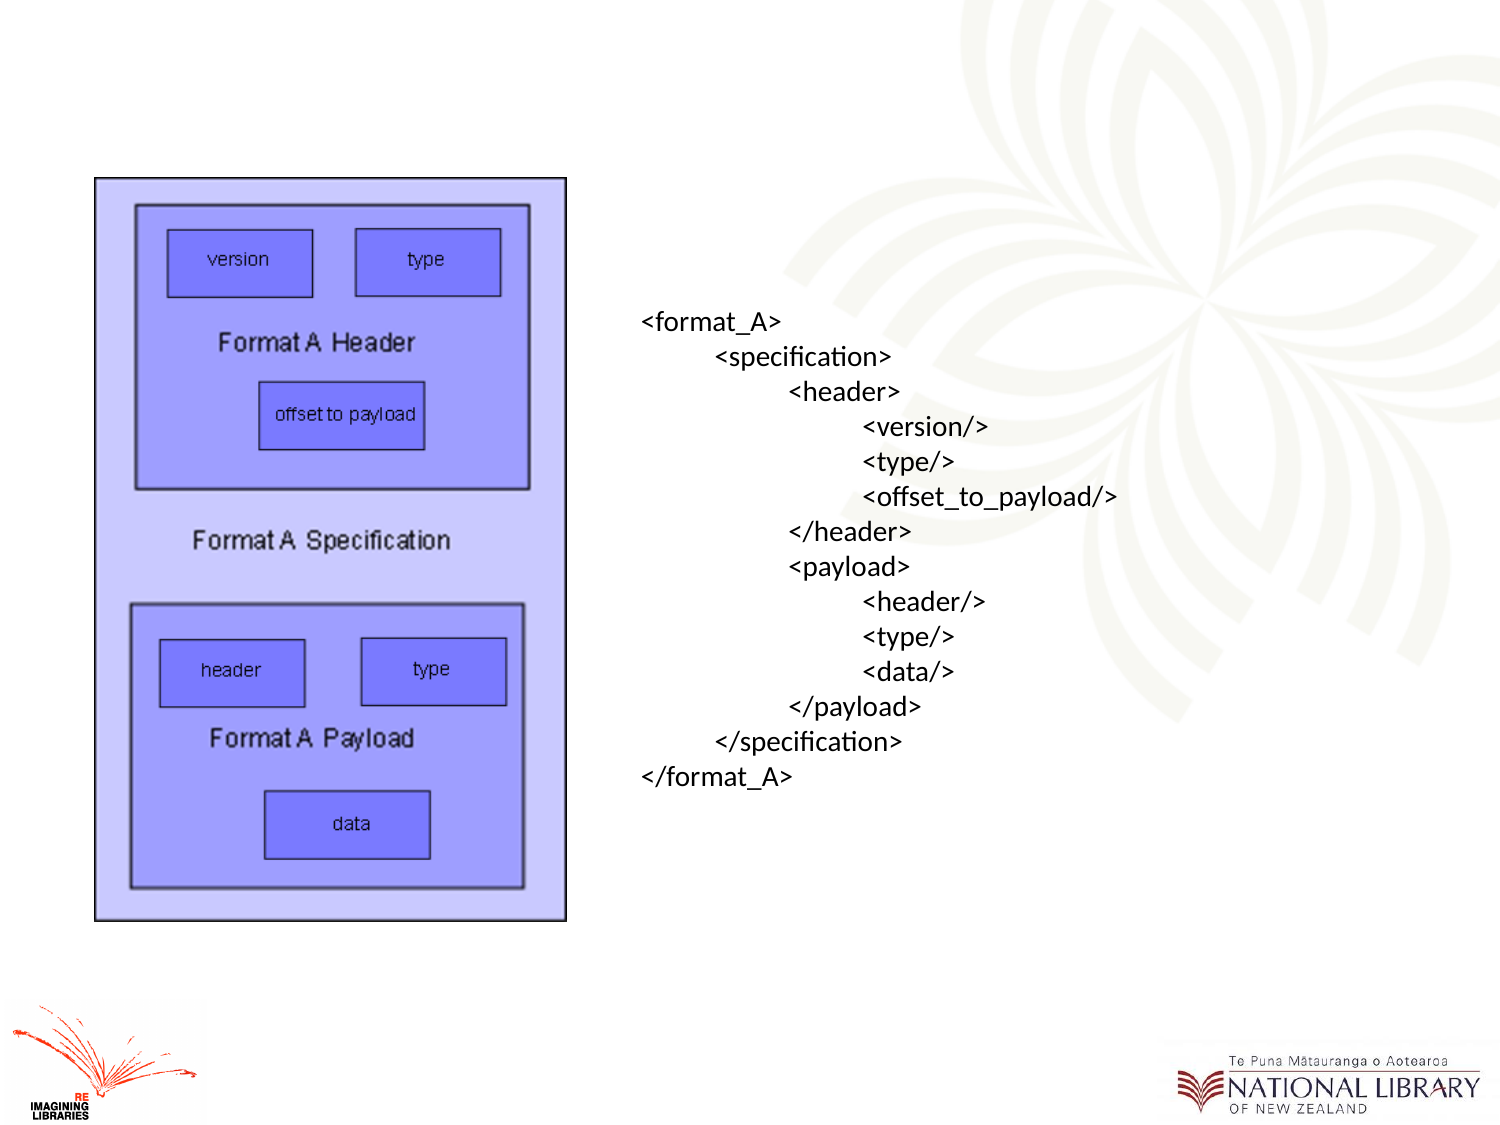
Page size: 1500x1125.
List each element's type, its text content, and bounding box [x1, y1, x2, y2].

text_box <format_A> <specification> <header> <version/> <type/> <offset_to_payload/> </header> <payload> <header/> <type/> <data/> </payload> </specification> </format_A> [625, 295, 1371, 800]
picture [0, 0, 1500, 1125]
